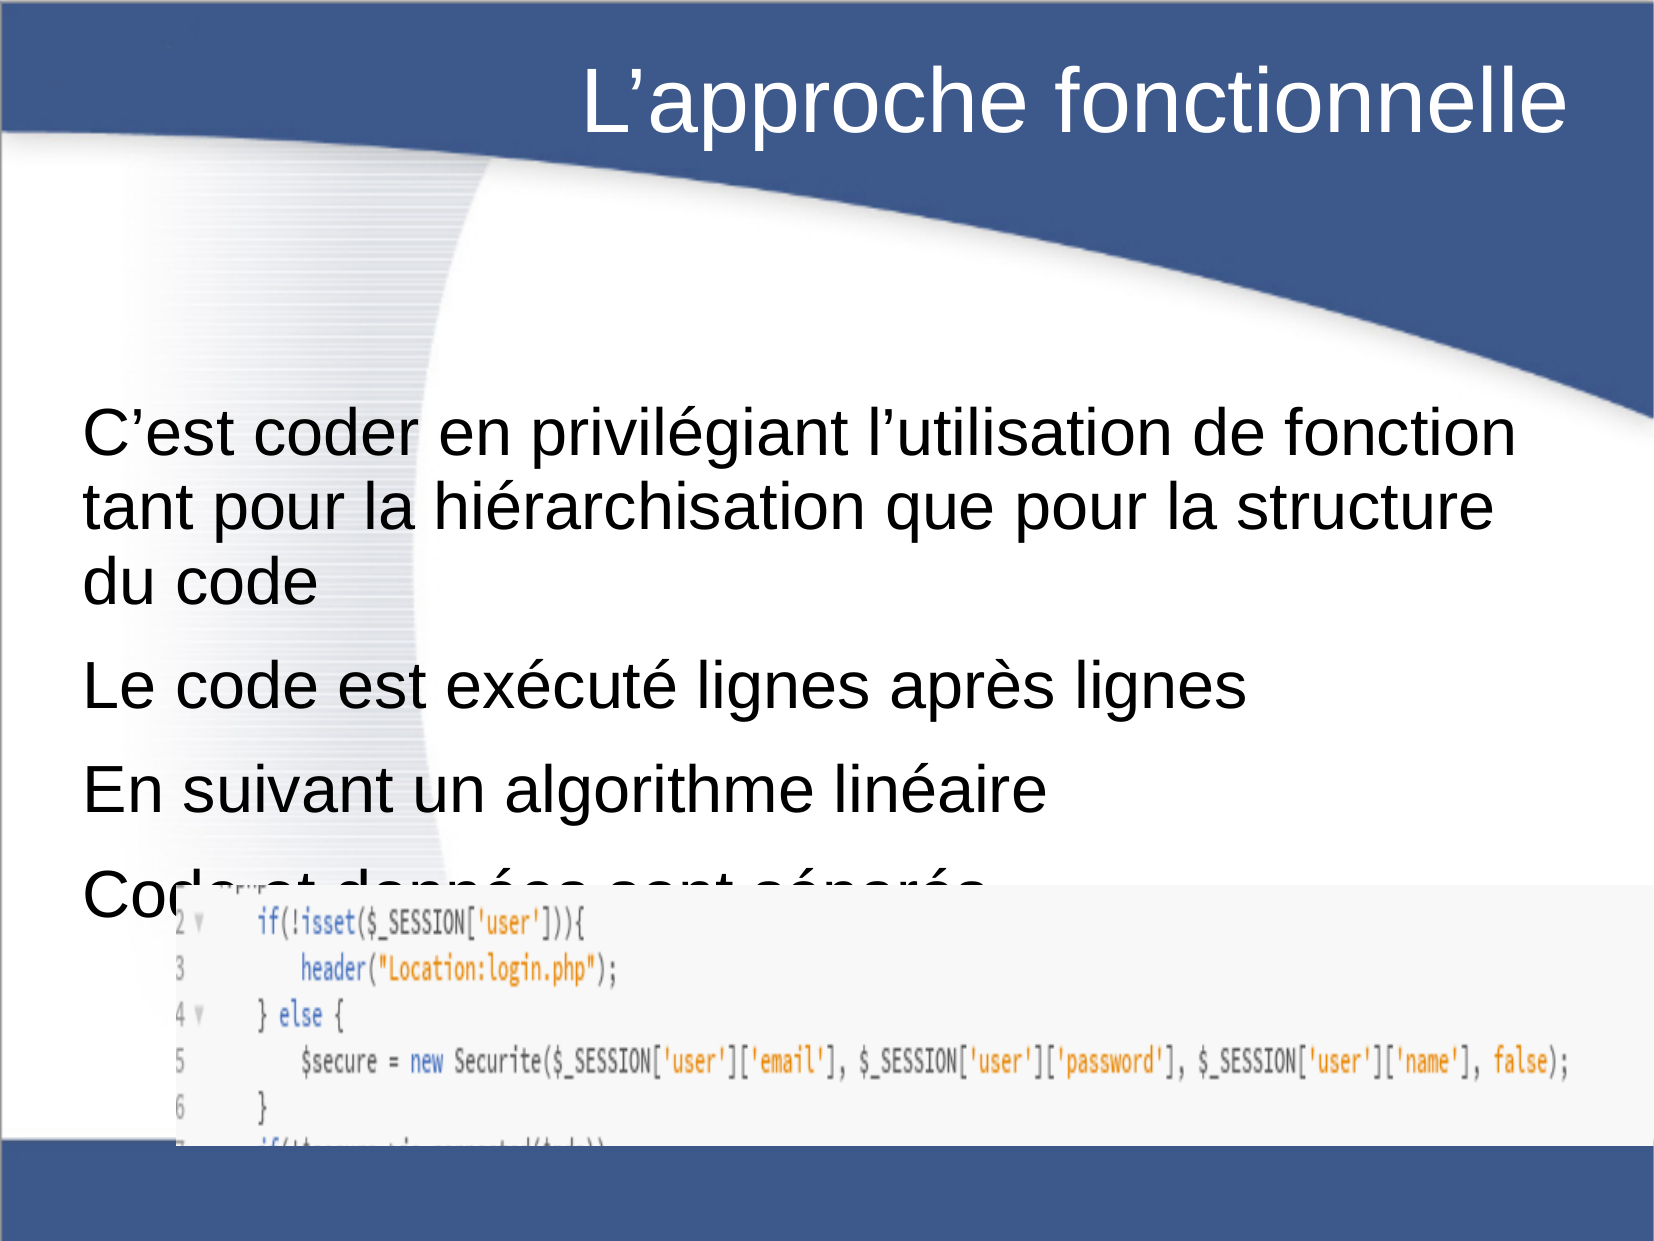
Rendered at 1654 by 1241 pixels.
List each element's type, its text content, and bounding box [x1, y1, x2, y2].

picture [0, 0, 1654, 1241]
list C’est coder en privilégiant l’utilisation de fonction tant pour la hiérarchisation que pour la structure du code Le code est exécuté lignes après lignes En suivant un algorithme linéaire Code et données sont séparés [82, 290, 1571, 1087]
title L’approche fonctionnelle [82, 49, 1571, 257]
